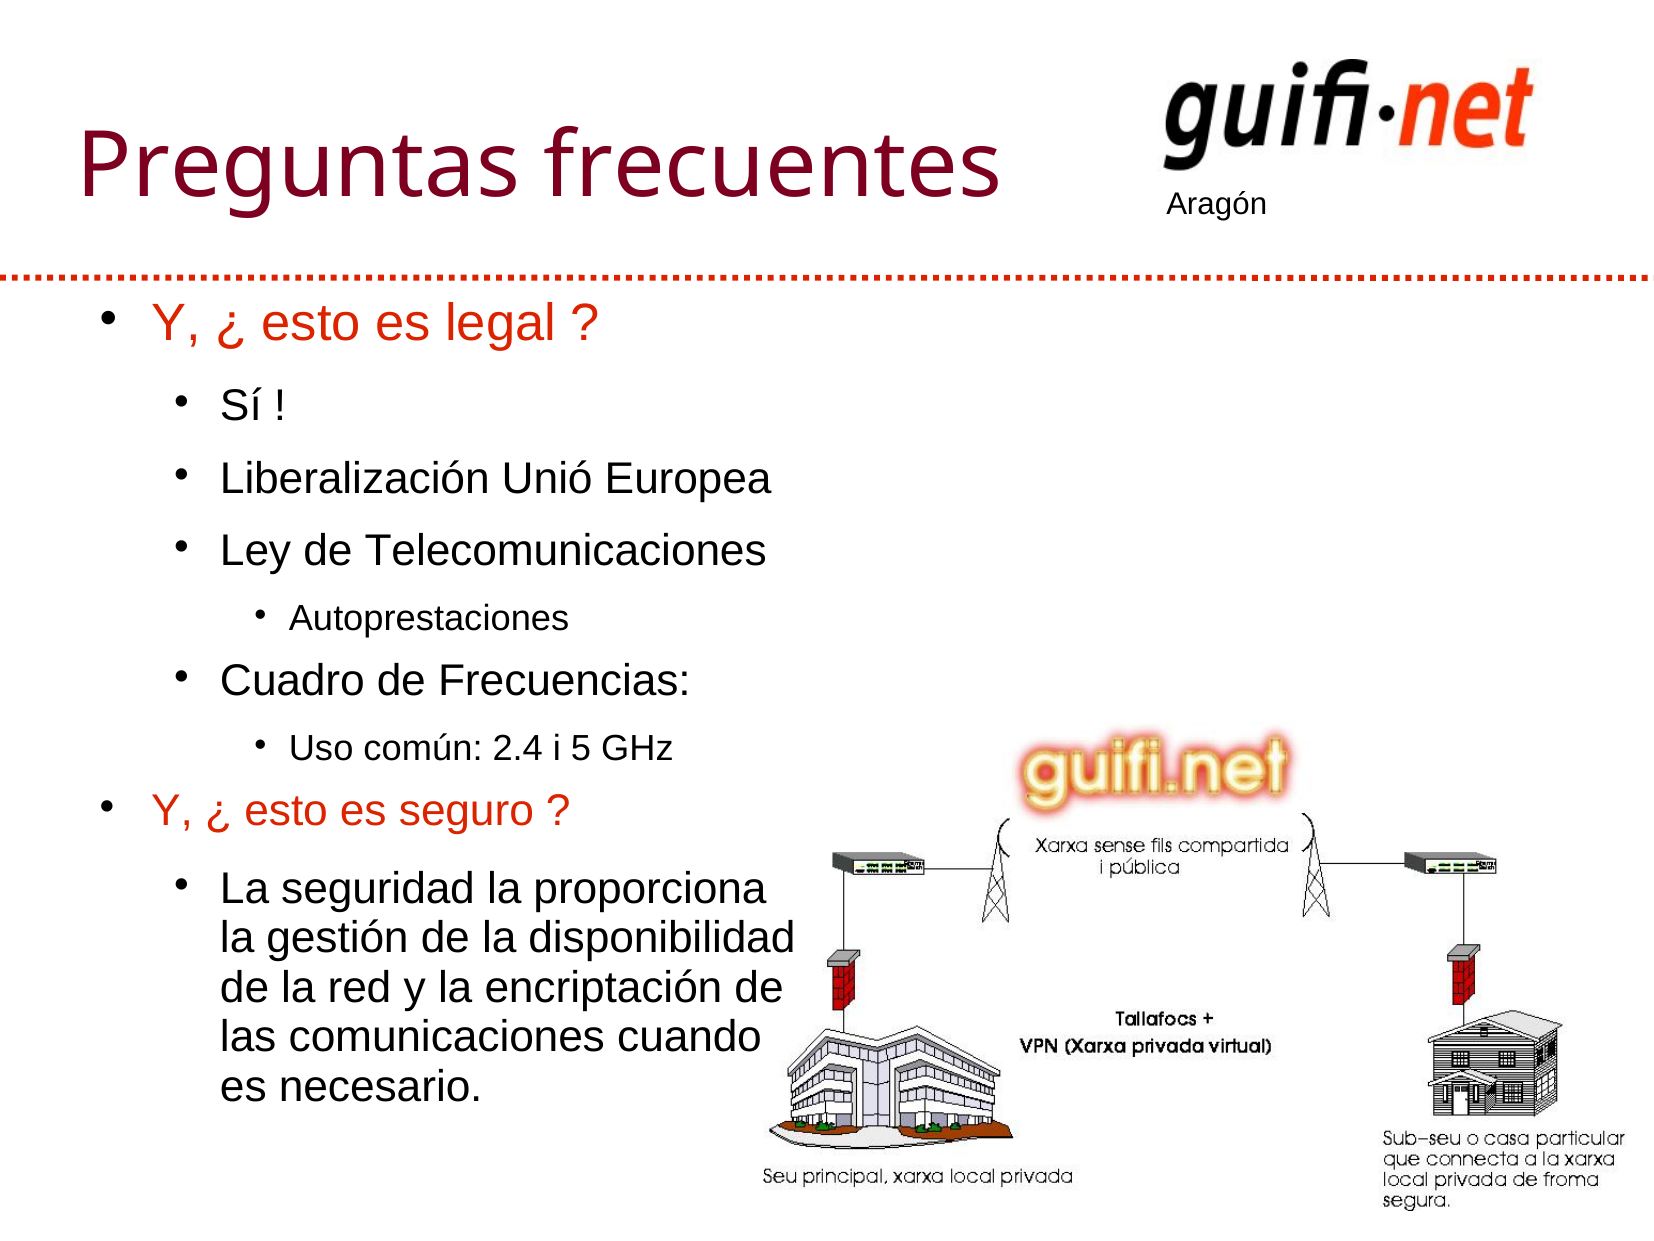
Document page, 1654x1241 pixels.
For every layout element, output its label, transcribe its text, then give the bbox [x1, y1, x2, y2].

list Y, ¿ esto es legal ? Sí ! Liberalización Unió Europea Ley de Telecomunicaciones Autoprestaciones Cuadro de Frecuencias: Uso común: 2.4 i 5 GHz Y, ¿ esto es seguro ? La seguridad la proporciona la gestión de la disponibilidad de la red y la encriptación de las comunicaciones cuando es necesario. [82, 290, 809, 1137]
picture [763, 722, 1630, 1211]
title Preguntas frecuentes [76, 59, 1093, 267]
picture [1157, 59, 1542, 172]
